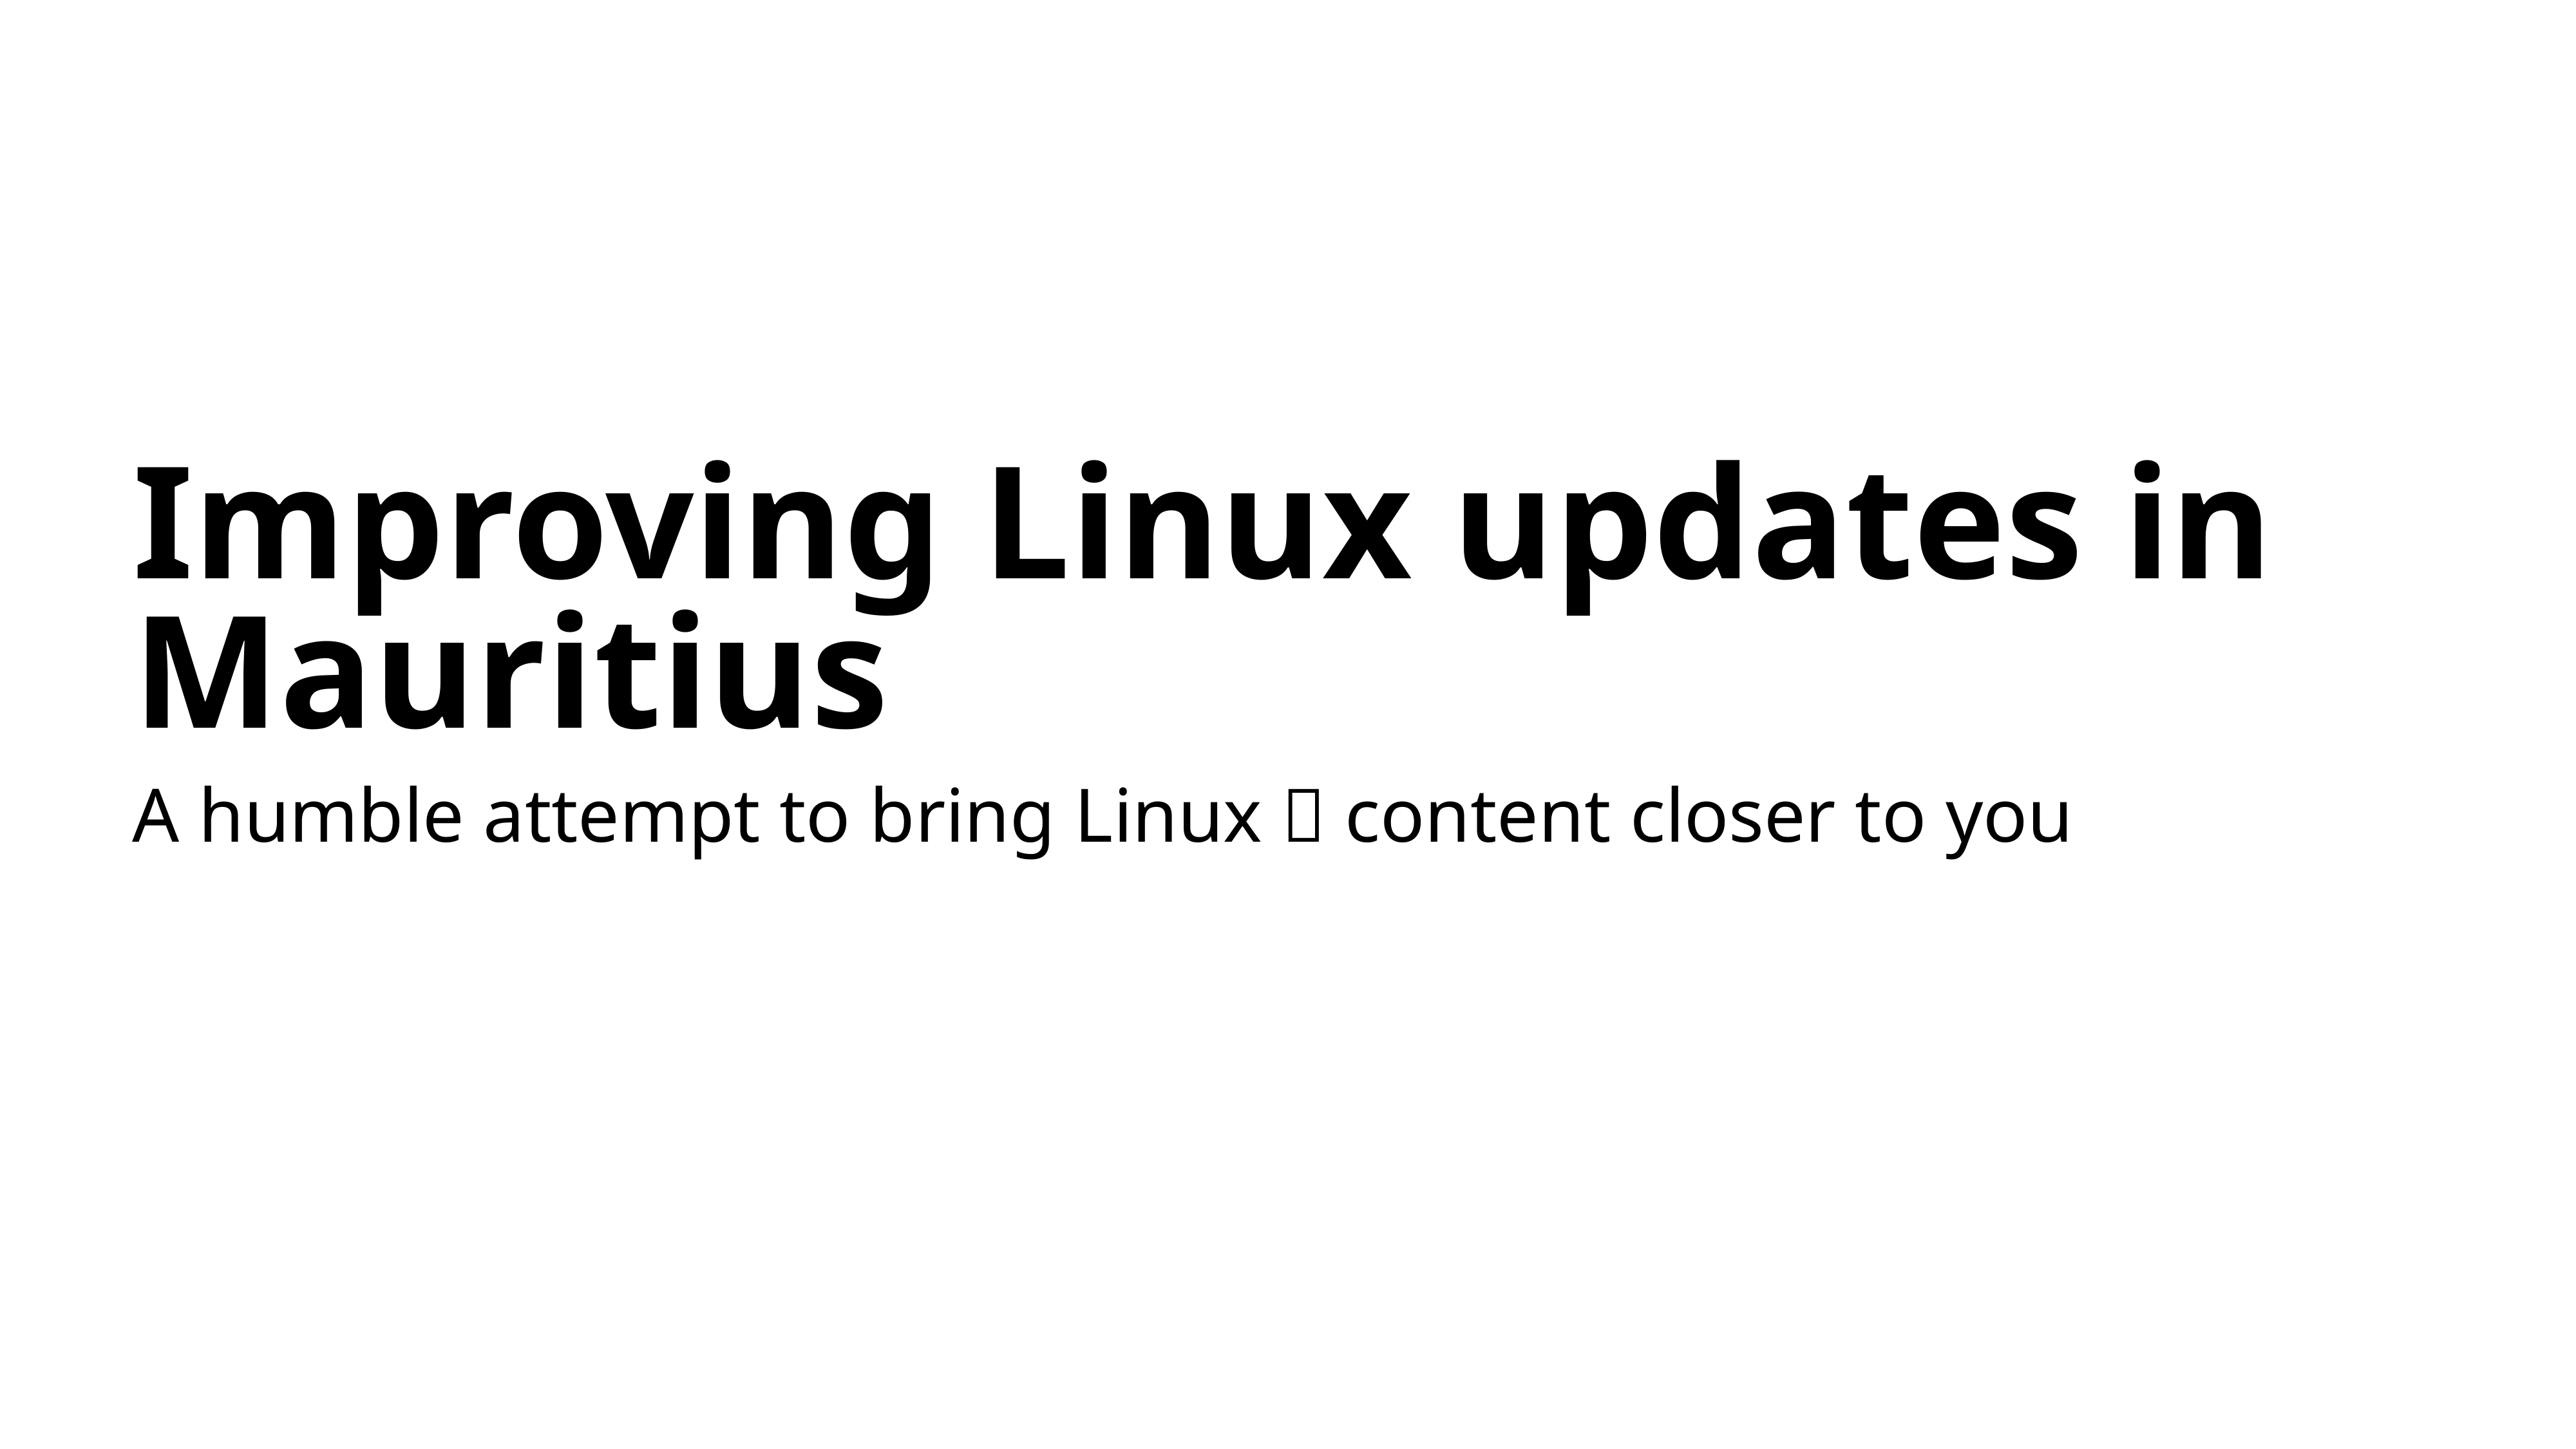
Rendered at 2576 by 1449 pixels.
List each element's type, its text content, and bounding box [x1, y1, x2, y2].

subtitle A humble attempt to bring Linux 🐧 content closer to you [127, 762, 2448, 965]
title Improving Linux updates in Mauritius [127, 272, 2449, 763]
